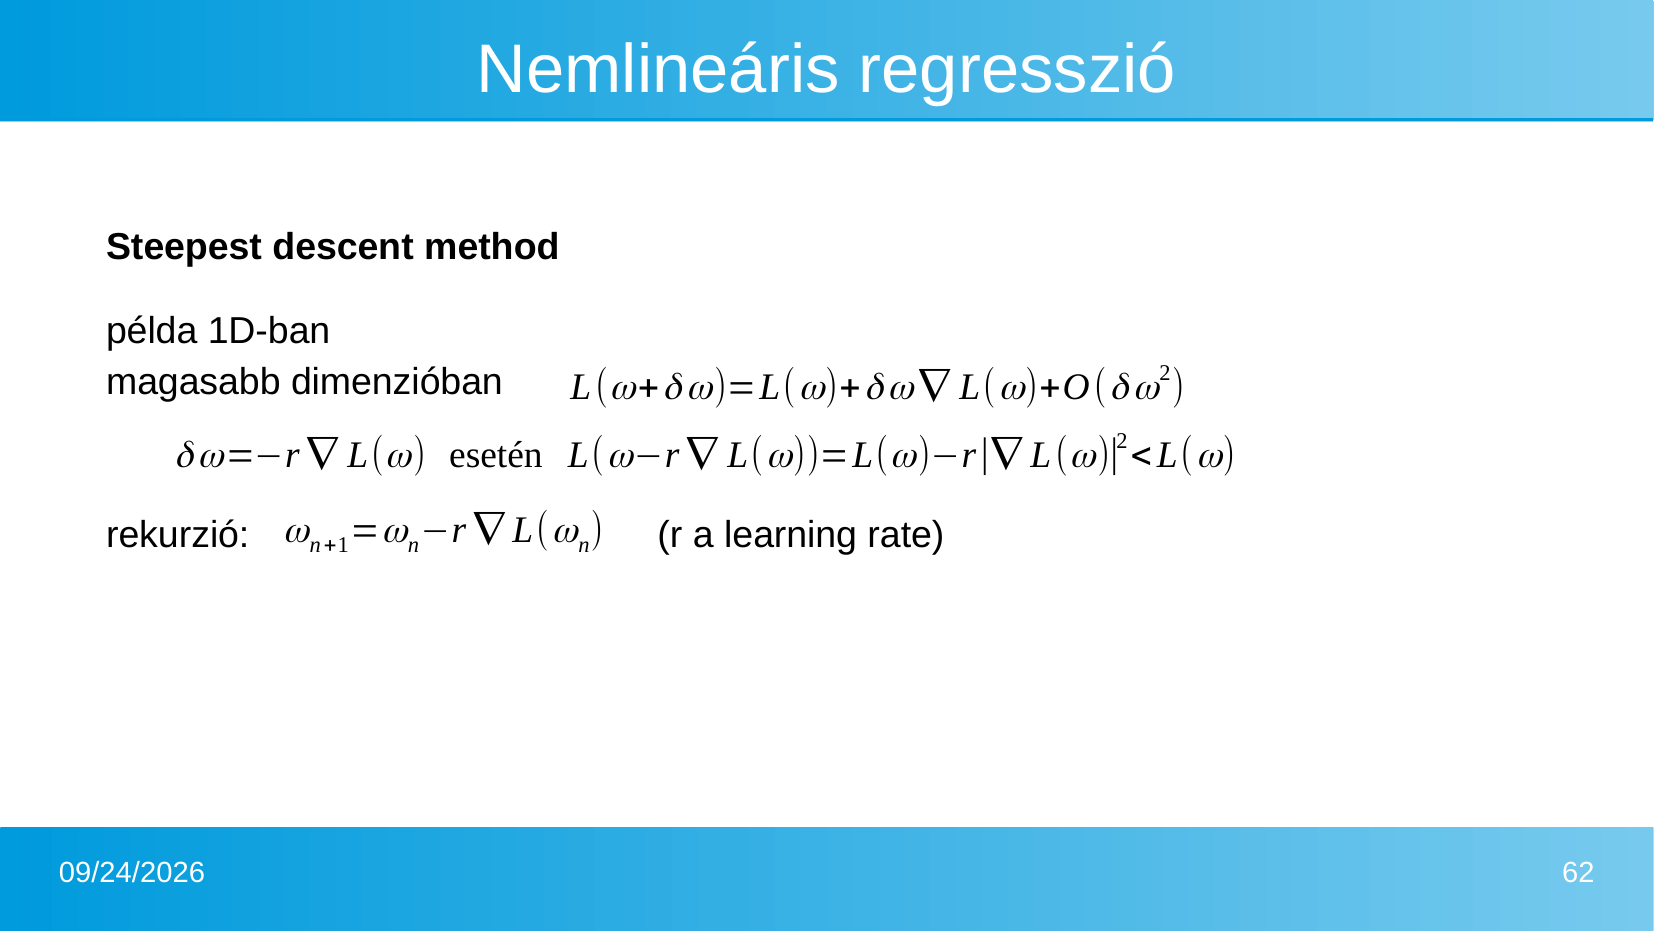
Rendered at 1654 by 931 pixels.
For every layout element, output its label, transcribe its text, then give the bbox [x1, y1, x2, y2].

title Nemlineáris regresszió [59, 29, 1595, 108]
chart [174, 428, 1236, 479]
chart [568, 360, 1185, 411]
text_box Steepest descent method példa 1D-ban magasabb dimenzióban rekurzió: (r a learning rate) [91, 217, 1596, 638]
chart [282, 508, 605, 557]
